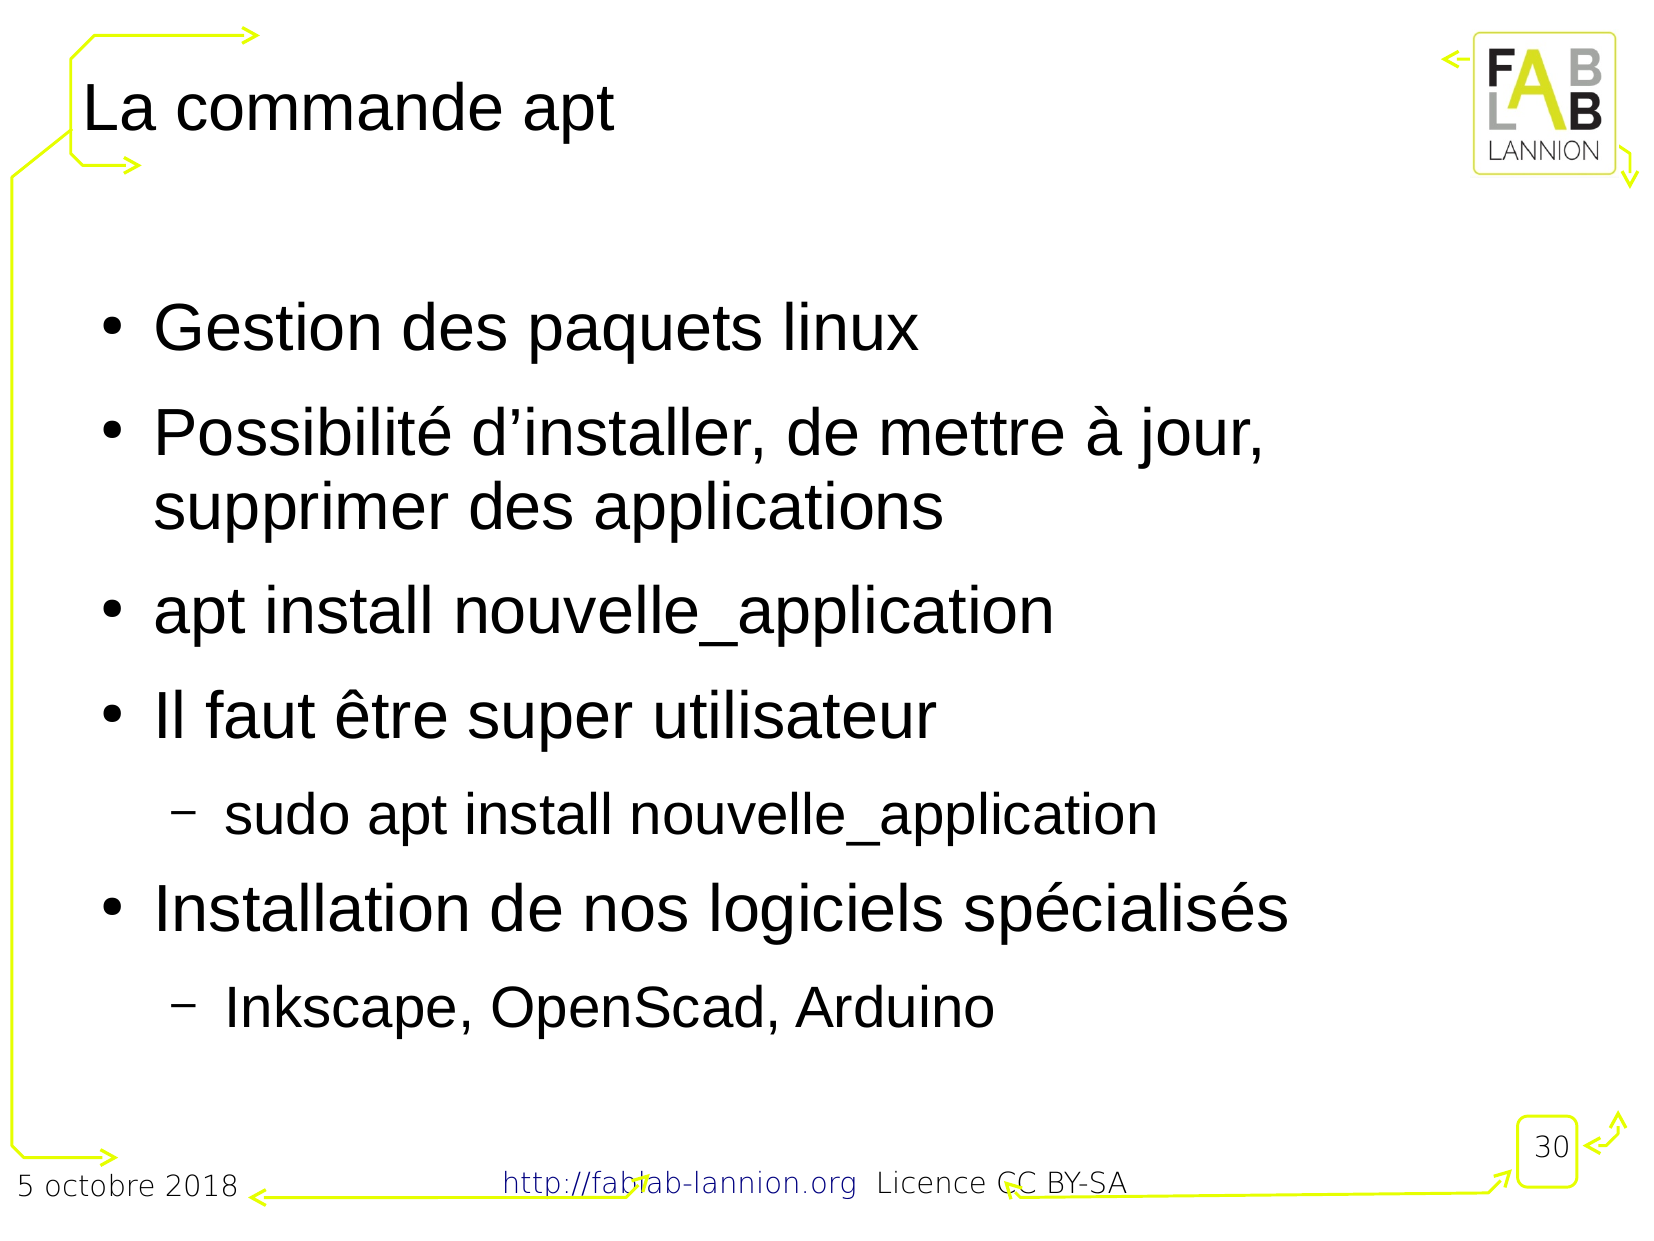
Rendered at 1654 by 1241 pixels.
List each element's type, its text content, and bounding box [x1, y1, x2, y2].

title La commande apt [82, 49, 1441, 166]
picture [1470, 29, 1619, 178]
list Gestion des paquets linux Possibilité d’installer, de mettre à jour, supprimer des applications apt install nouvelle_application Il faut être super utilisateur sudo apt install nouvelle_application Installation de nos logiciels spécialisés Inkscape, OpenScad, Arduino [82, 290, 1571, 1087]
